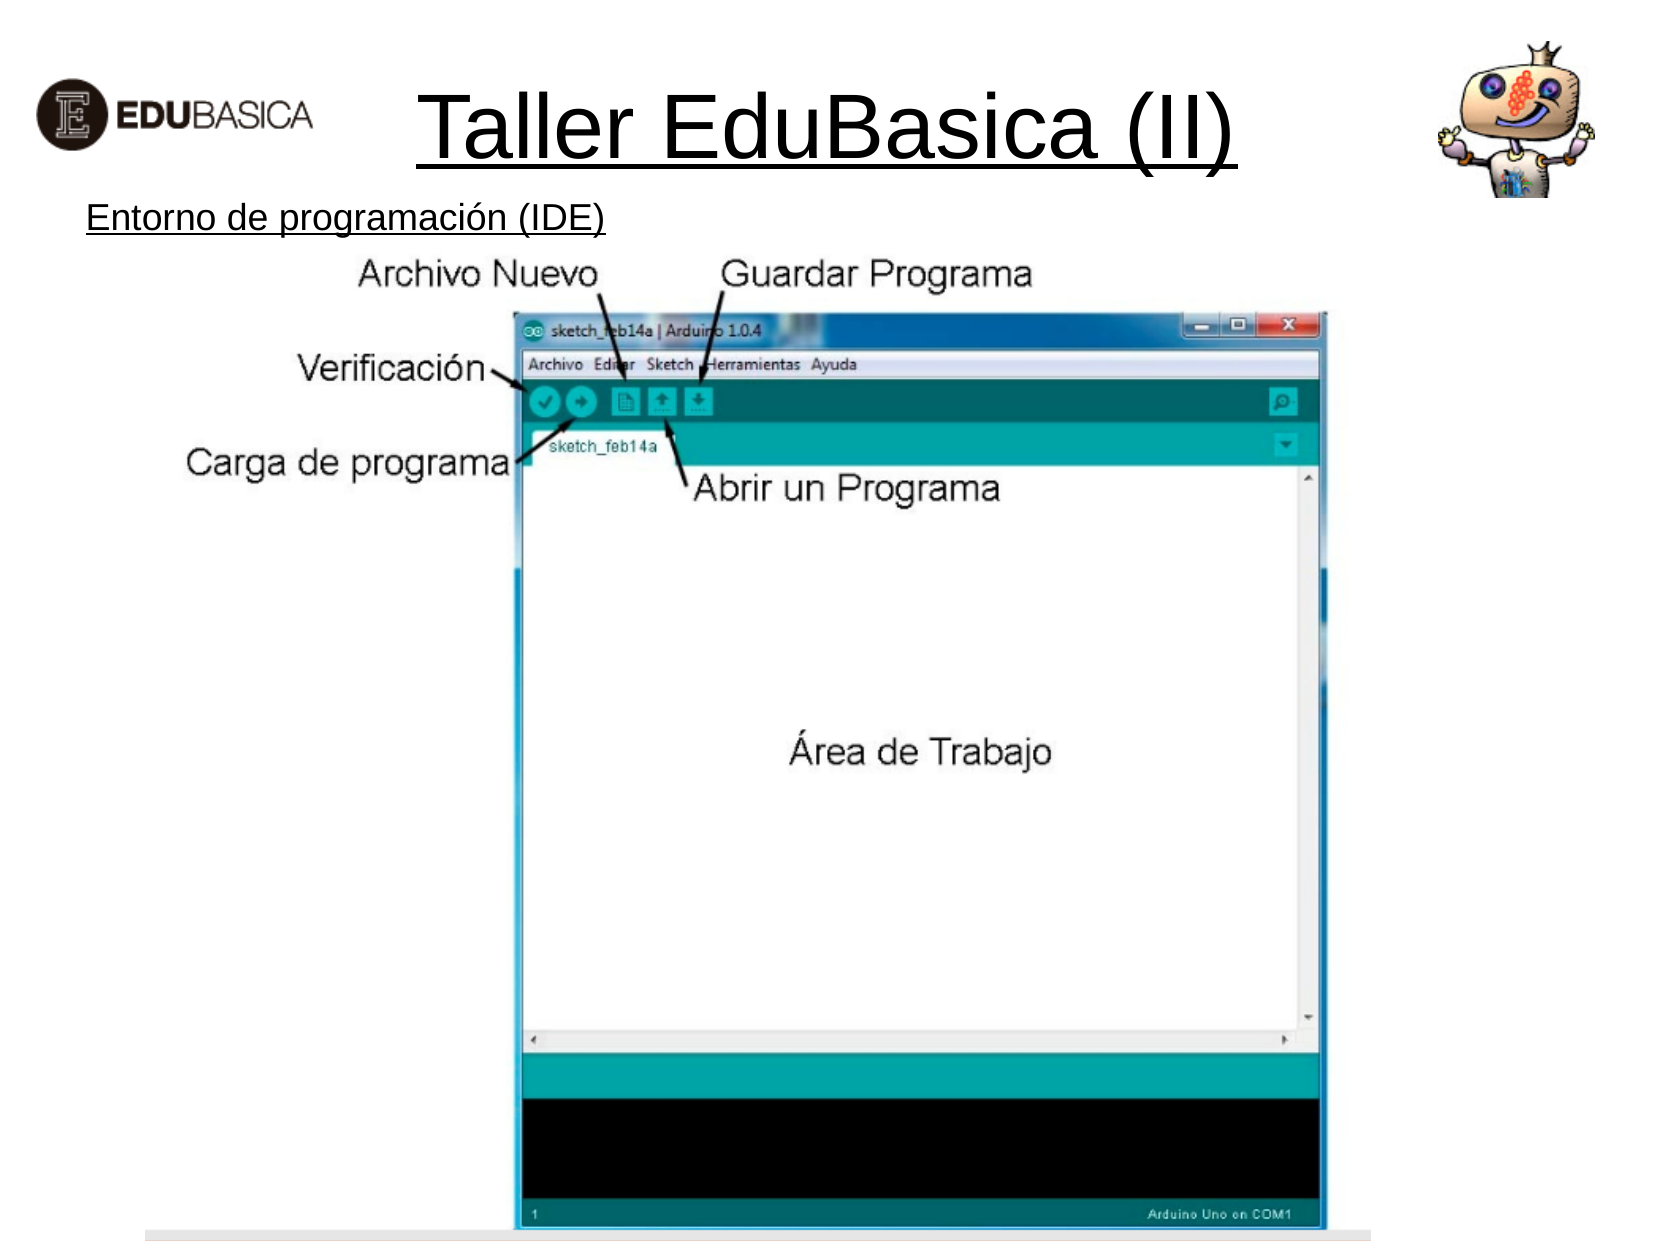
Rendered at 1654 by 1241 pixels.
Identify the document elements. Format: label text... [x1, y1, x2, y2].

title Taller EduBasica (II) [82, 23, 1571, 231]
picture [35, 77, 316, 154]
picture [145, 248, 1371, 1241]
text_box Entorno de programación (IDE) [70, 189, 621, 247]
picture [1438, 41, 1595, 198]
